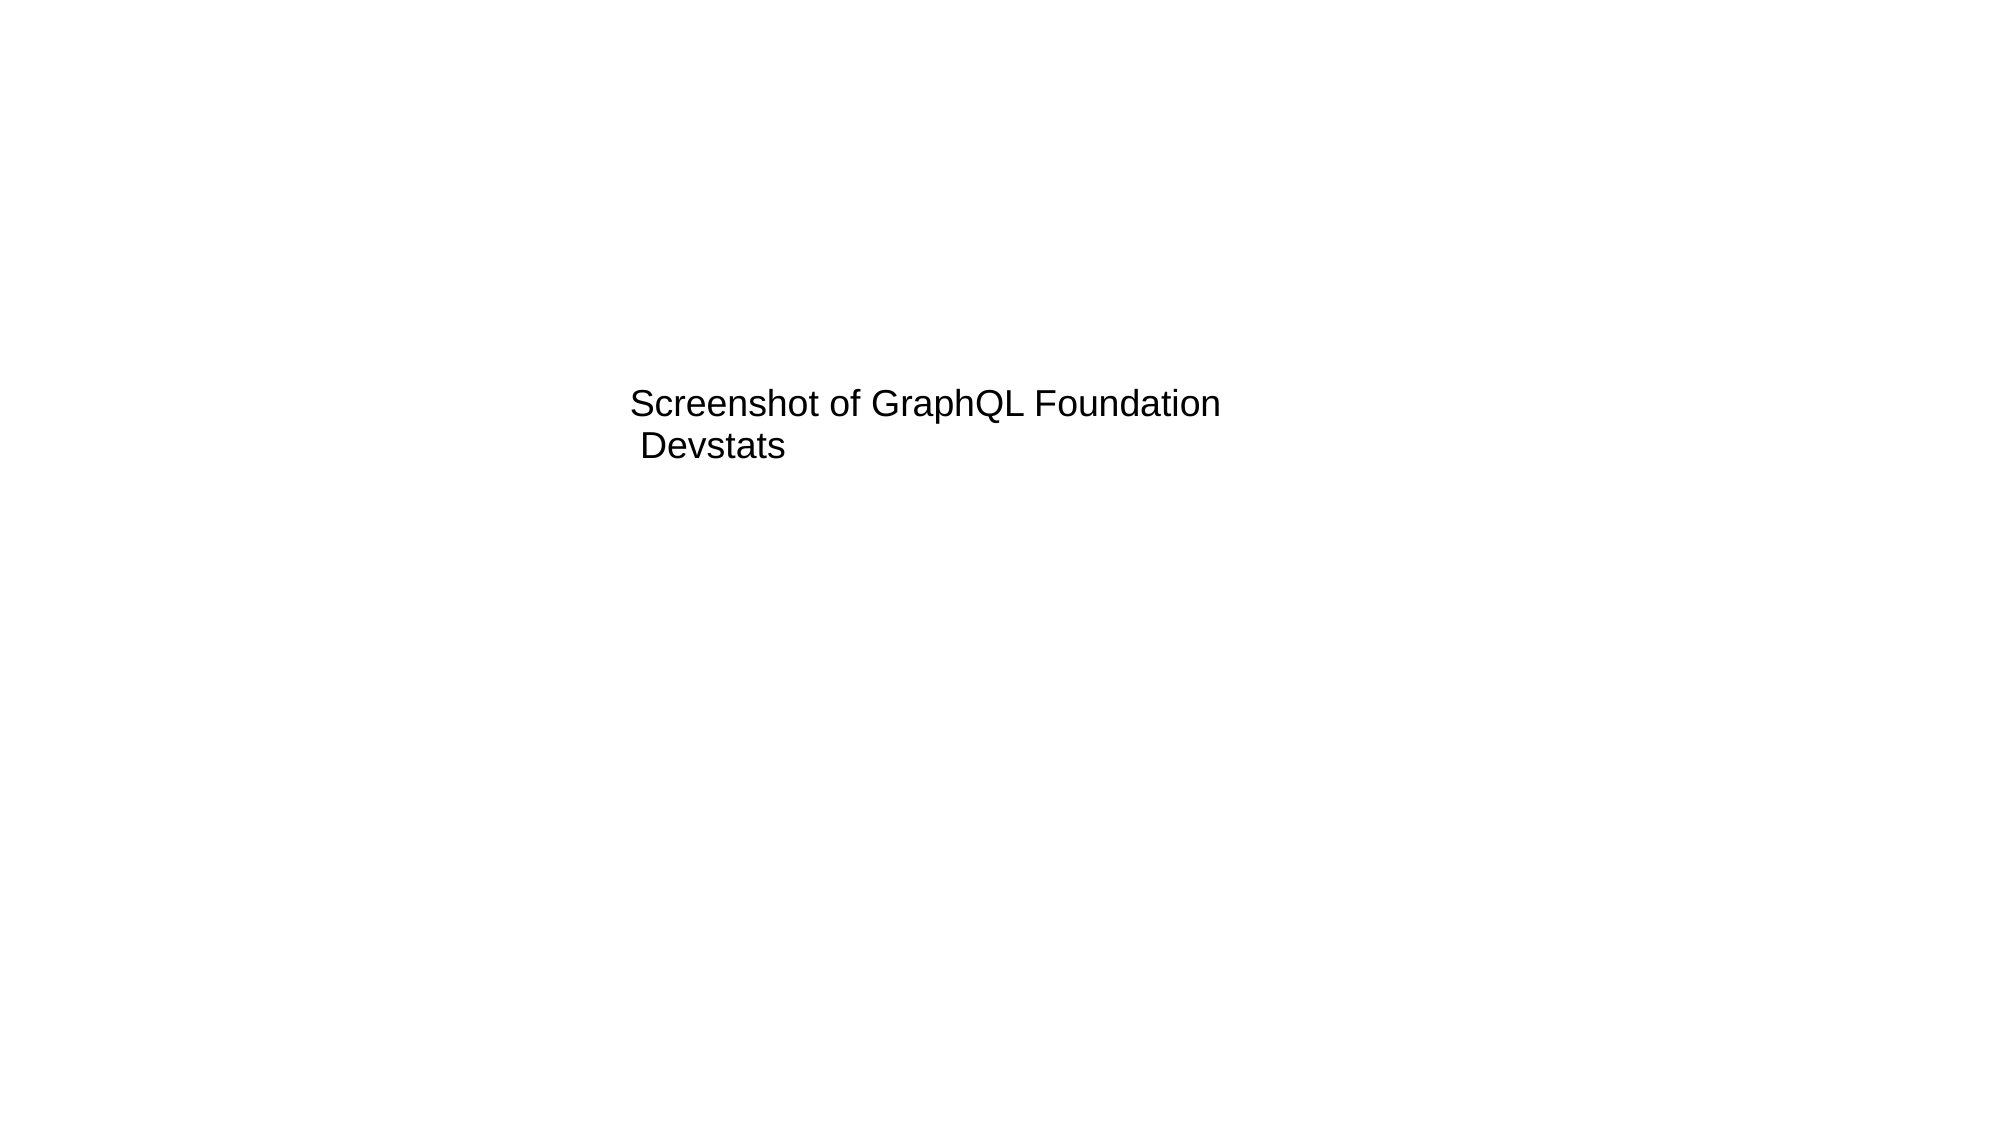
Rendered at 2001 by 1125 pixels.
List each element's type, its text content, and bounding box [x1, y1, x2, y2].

text_box Screenshot of GraphQL Foundation Devstats [615, 375, 1246, 474]
